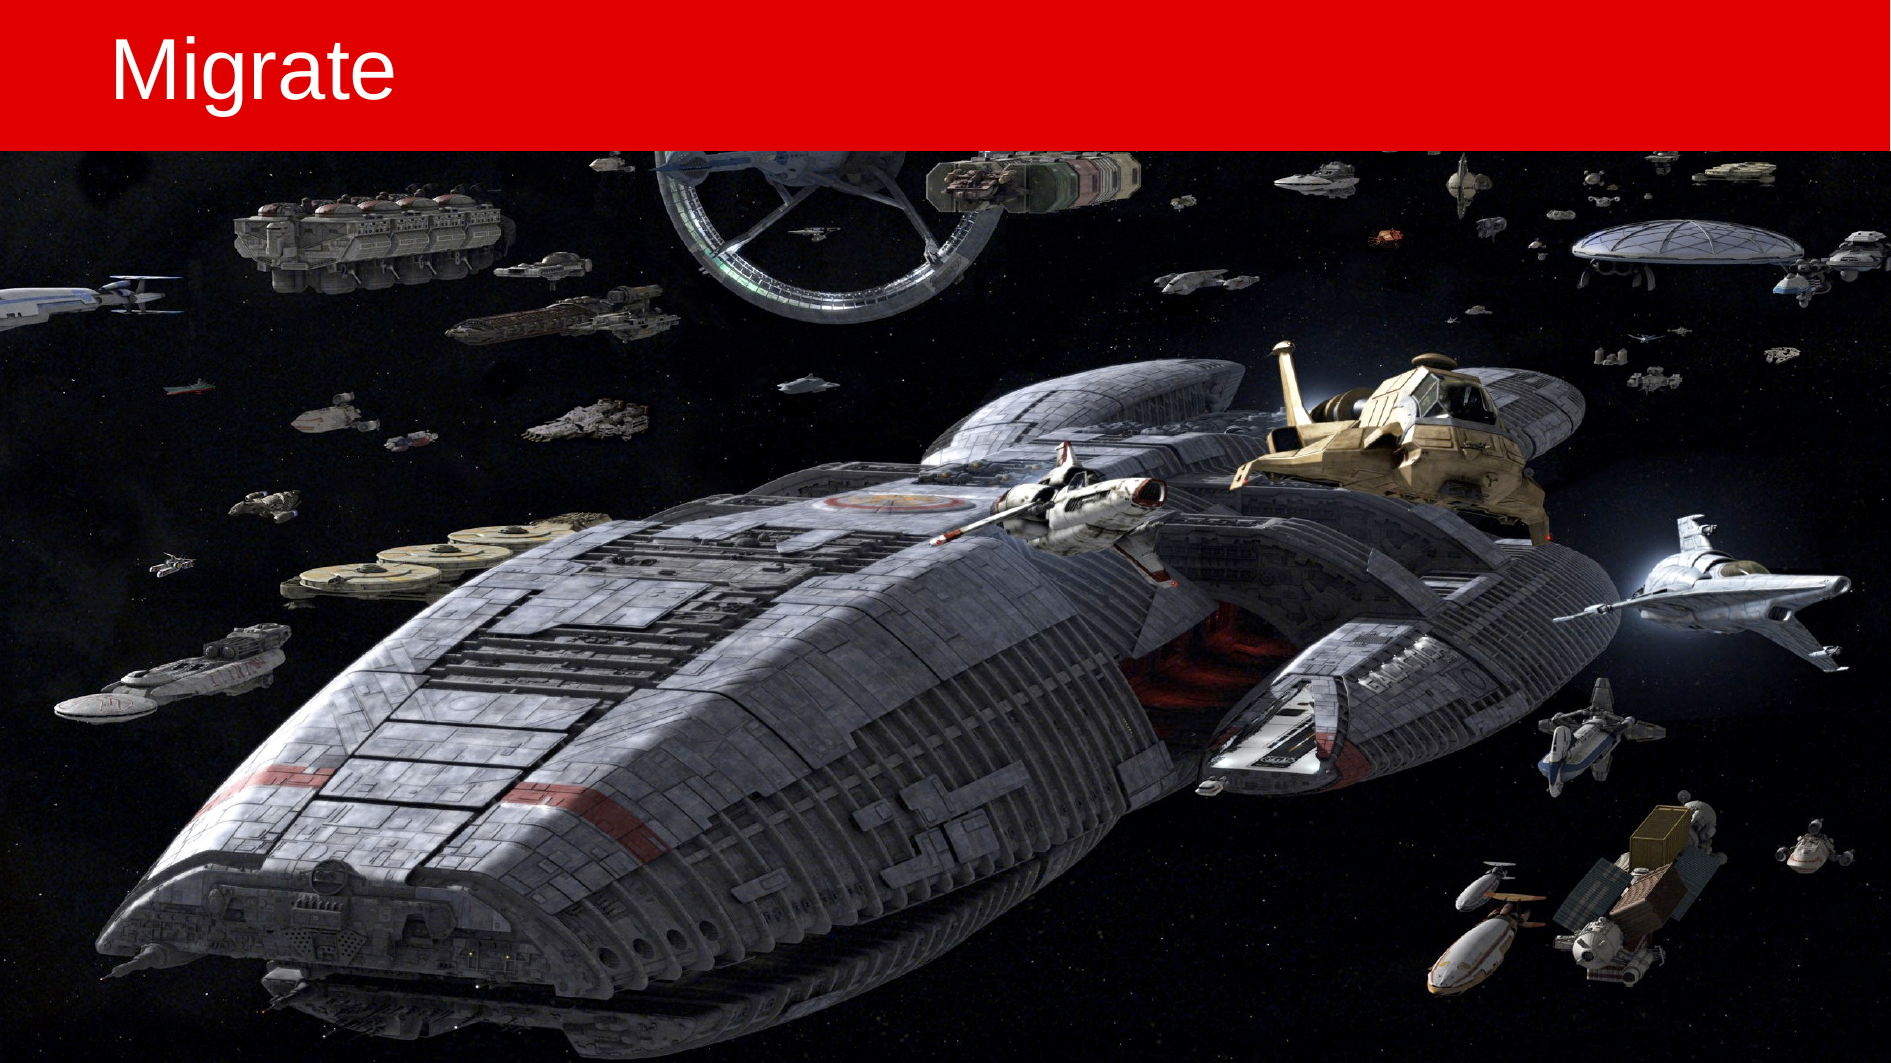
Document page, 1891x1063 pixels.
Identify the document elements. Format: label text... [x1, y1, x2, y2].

text_box Migrate [94, 5, 1796, 151]
picture [0, 151, 1891, 1063]
